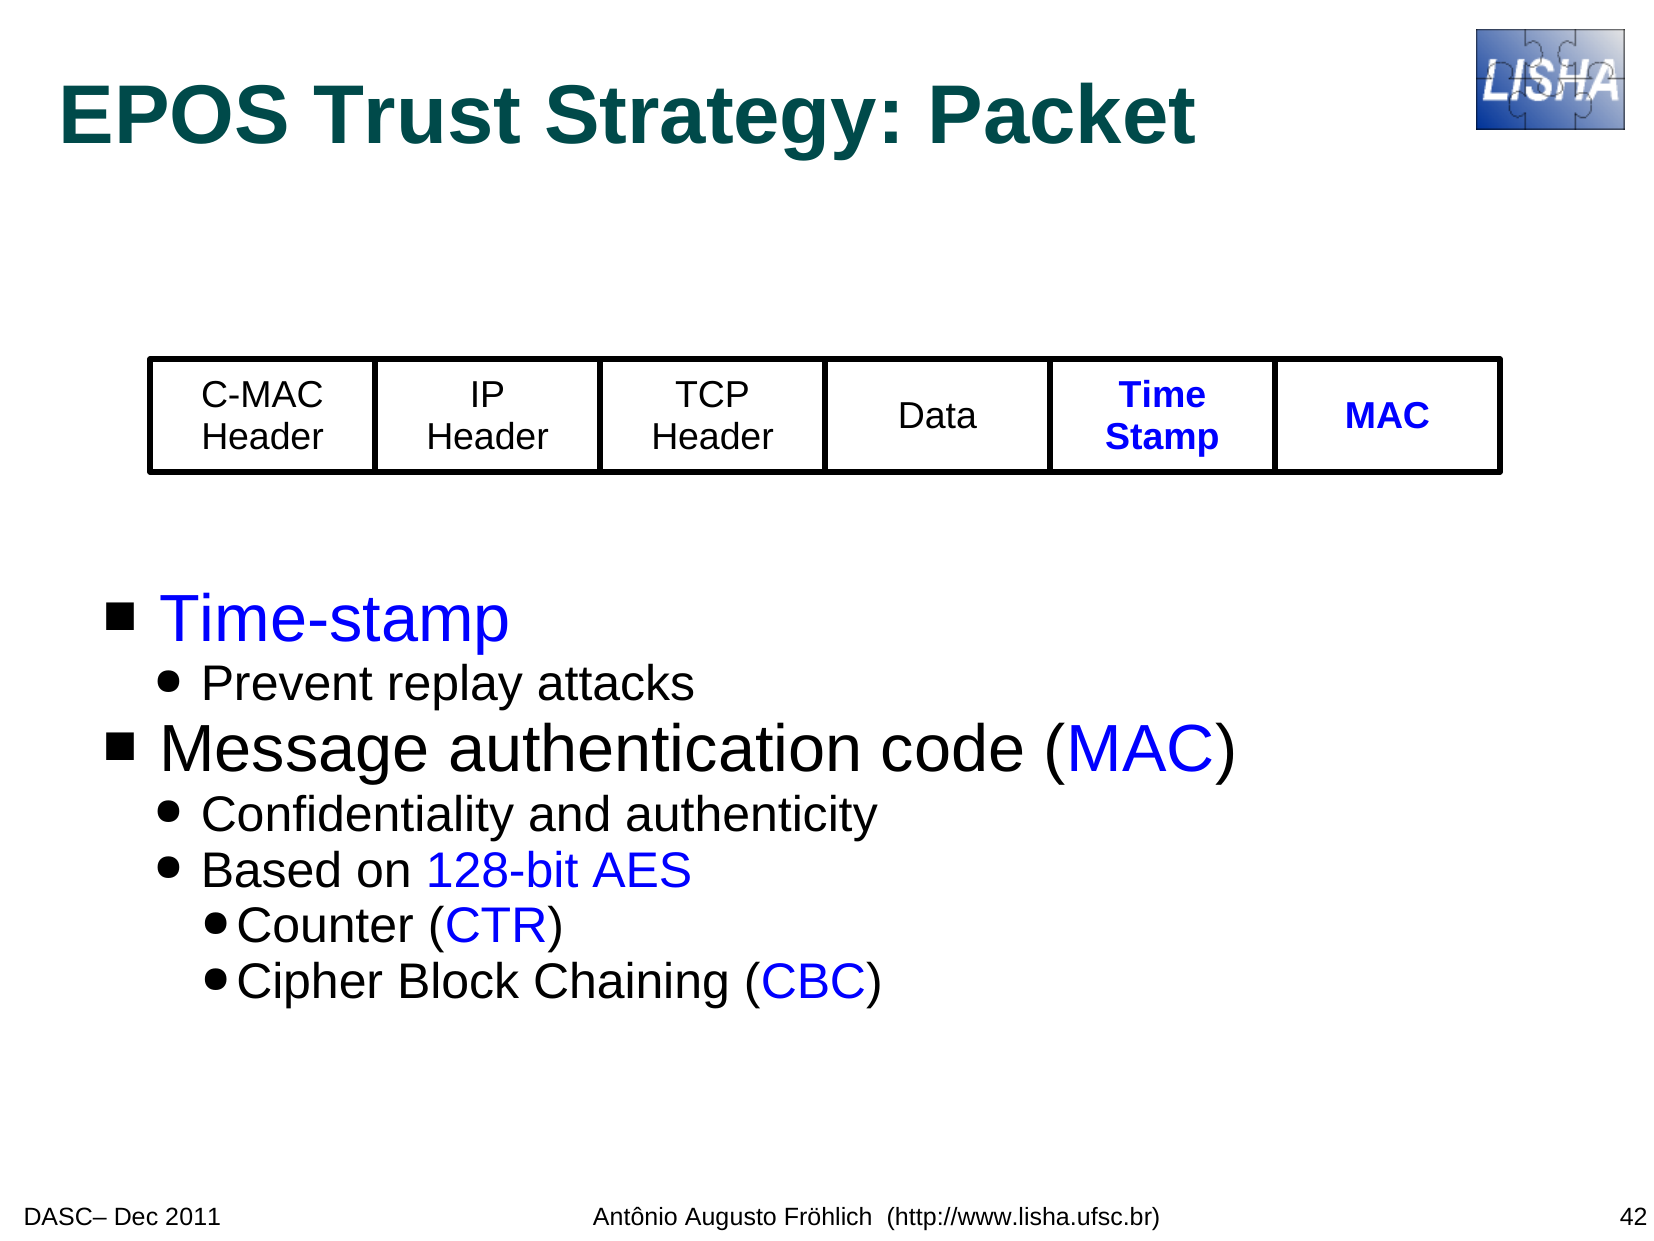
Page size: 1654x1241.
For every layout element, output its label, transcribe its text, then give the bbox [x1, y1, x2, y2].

text_box Time Stamp [1050, 359, 1275, 472]
text_box IP Header [375, 359, 600, 472]
list Time-stamp Prevent replay attacks Message authentication code (MAC) Confidentiality and authenticity Based on 128-bit AES Counter (CTR) Cipher Block Chaining (CBC) [59, 580, 1595, 1010]
text_box Data [825, 359, 1050, 472]
text_box C-MAC Header [150, 359, 375, 472]
text_box MAC [1275, 359, 1501, 472]
title EPOS Trust Strategy: Packet [58, 11, 1463, 219]
text_box TCP Header [600, 359, 825, 472]
picture [1476, 29, 1625, 130]
